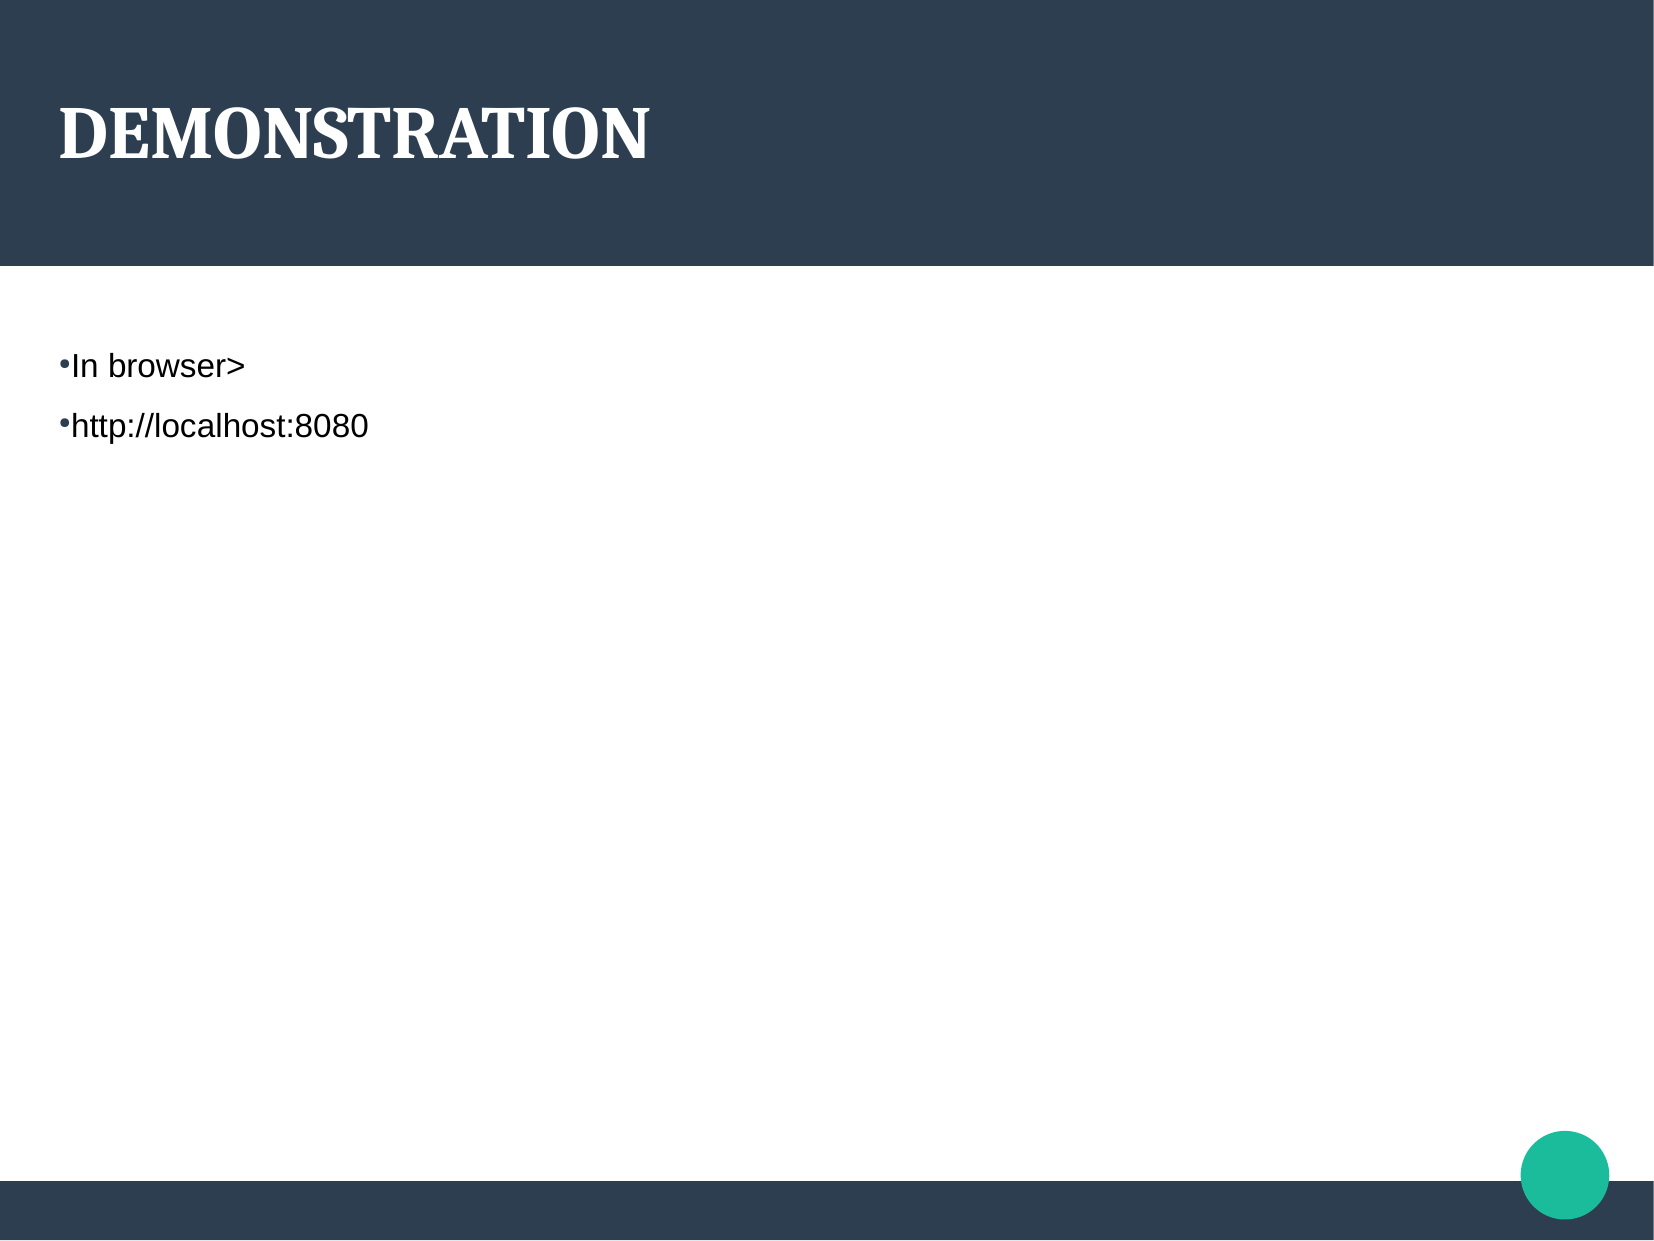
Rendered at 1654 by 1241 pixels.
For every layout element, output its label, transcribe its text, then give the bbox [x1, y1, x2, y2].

title DEMONSTRATION [59, 49, 1595, 207]
list In browser> http://localhost:8080 [59, 324, 1595, 1152]
